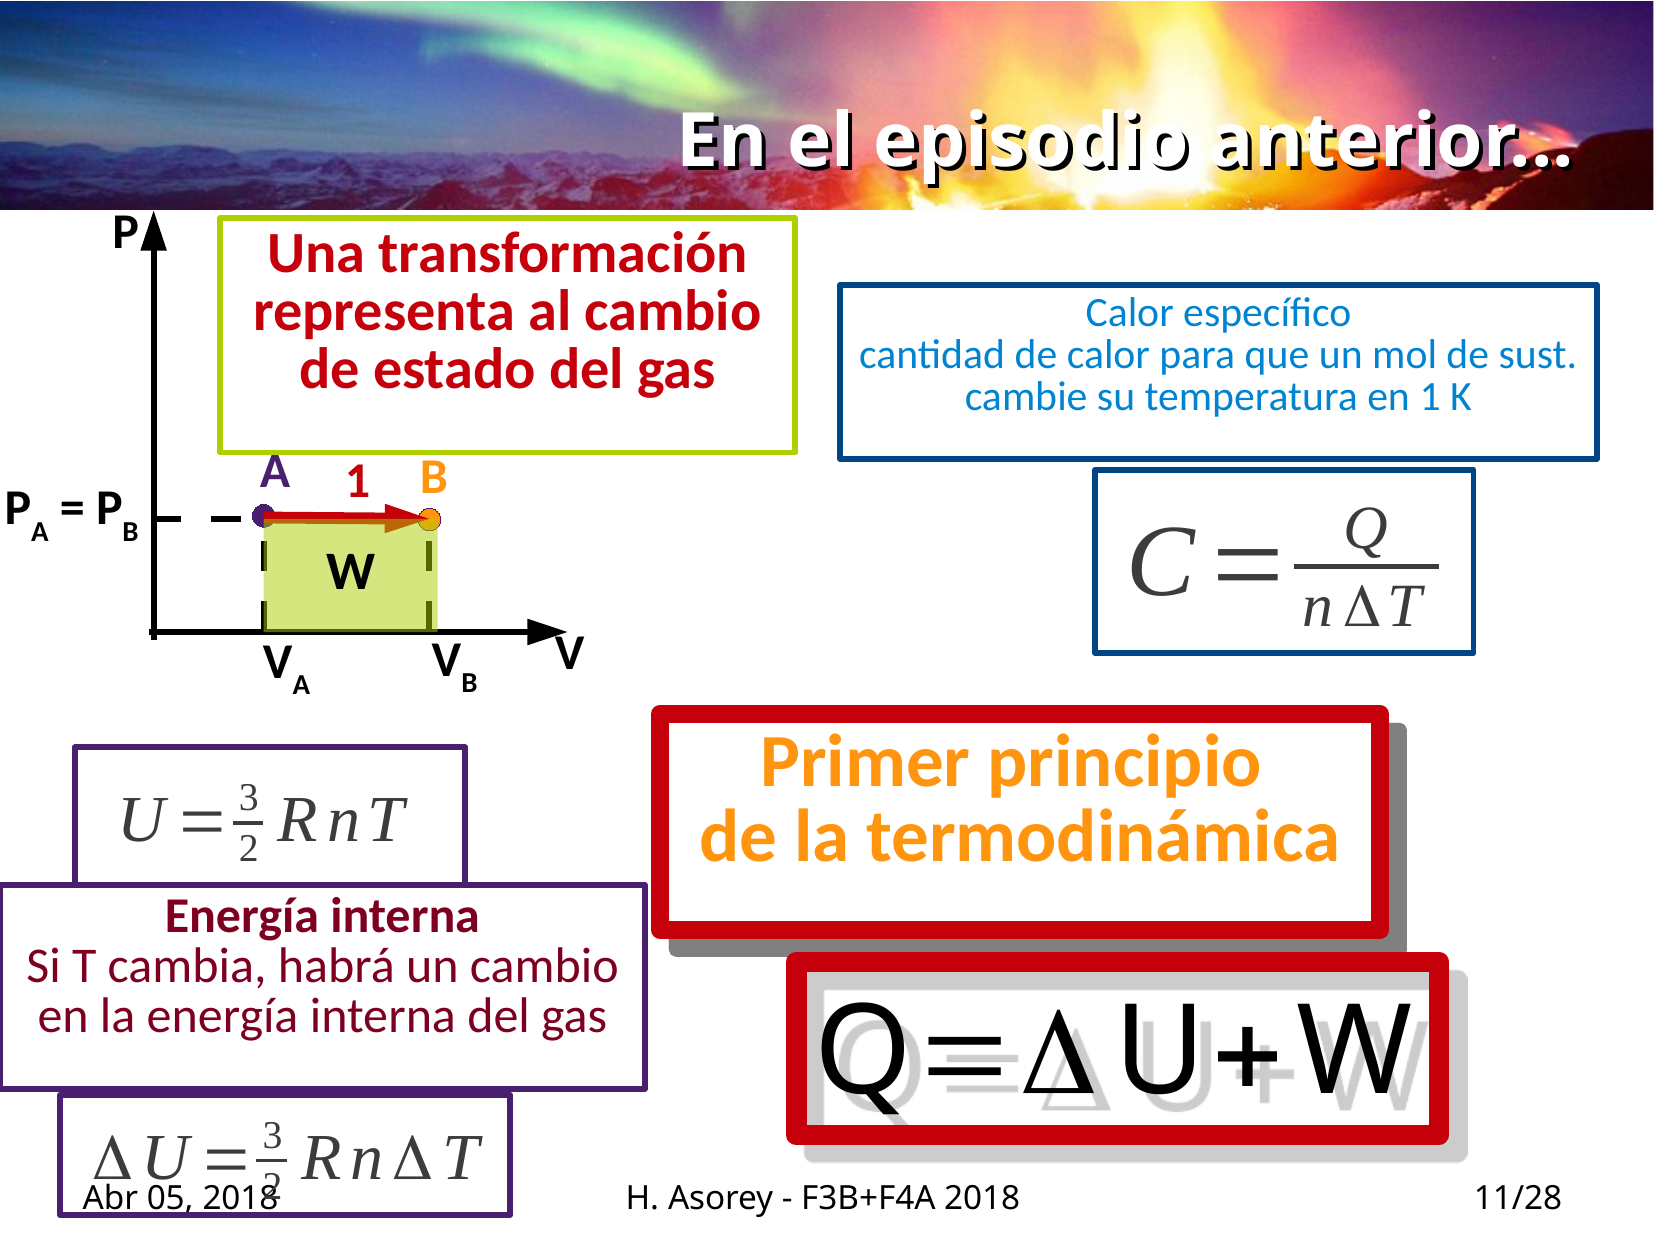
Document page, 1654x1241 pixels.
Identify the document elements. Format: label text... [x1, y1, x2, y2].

text_box Primer principio de la termodinámica [660, 713, 1381, 931]
chart [806, 972, 1429, 1125]
title En el episodio anterior... [86, 49, 1576, 226]
text_box Energía interna Si T cambia, habrá un cambio en la energía interna del gas [0, 885, 646, 1089]
text_box [252, 504, 274, 528]
picture [0, 1, 1654, 210]
text_box Calor específico cantidad de calor para que un mol de sust. cambie su temperatura en 1 K [840, 285, 1598, 459]
text_box VA [248, 633, 325, 721]
text_box VB [416, 631, 493, 718]
text_box V [540, 624, 600, 701]
text_box Una transformación representa al cambio de estado del gas [220, 217, 796, 453]
chart [1120, 492, 1448, 641]
chart [84, 1112, 495, 1208]
text_box A [245, 455, 305, 519]
text_box PA = PB [0, 480, 154, 567]
text_box P [97, 203, 154, 280]
chart [111, 775, 421, 871]
text_box 1 [330, 452, 481, 529]
text_box W [263, 518, 438, 633]
